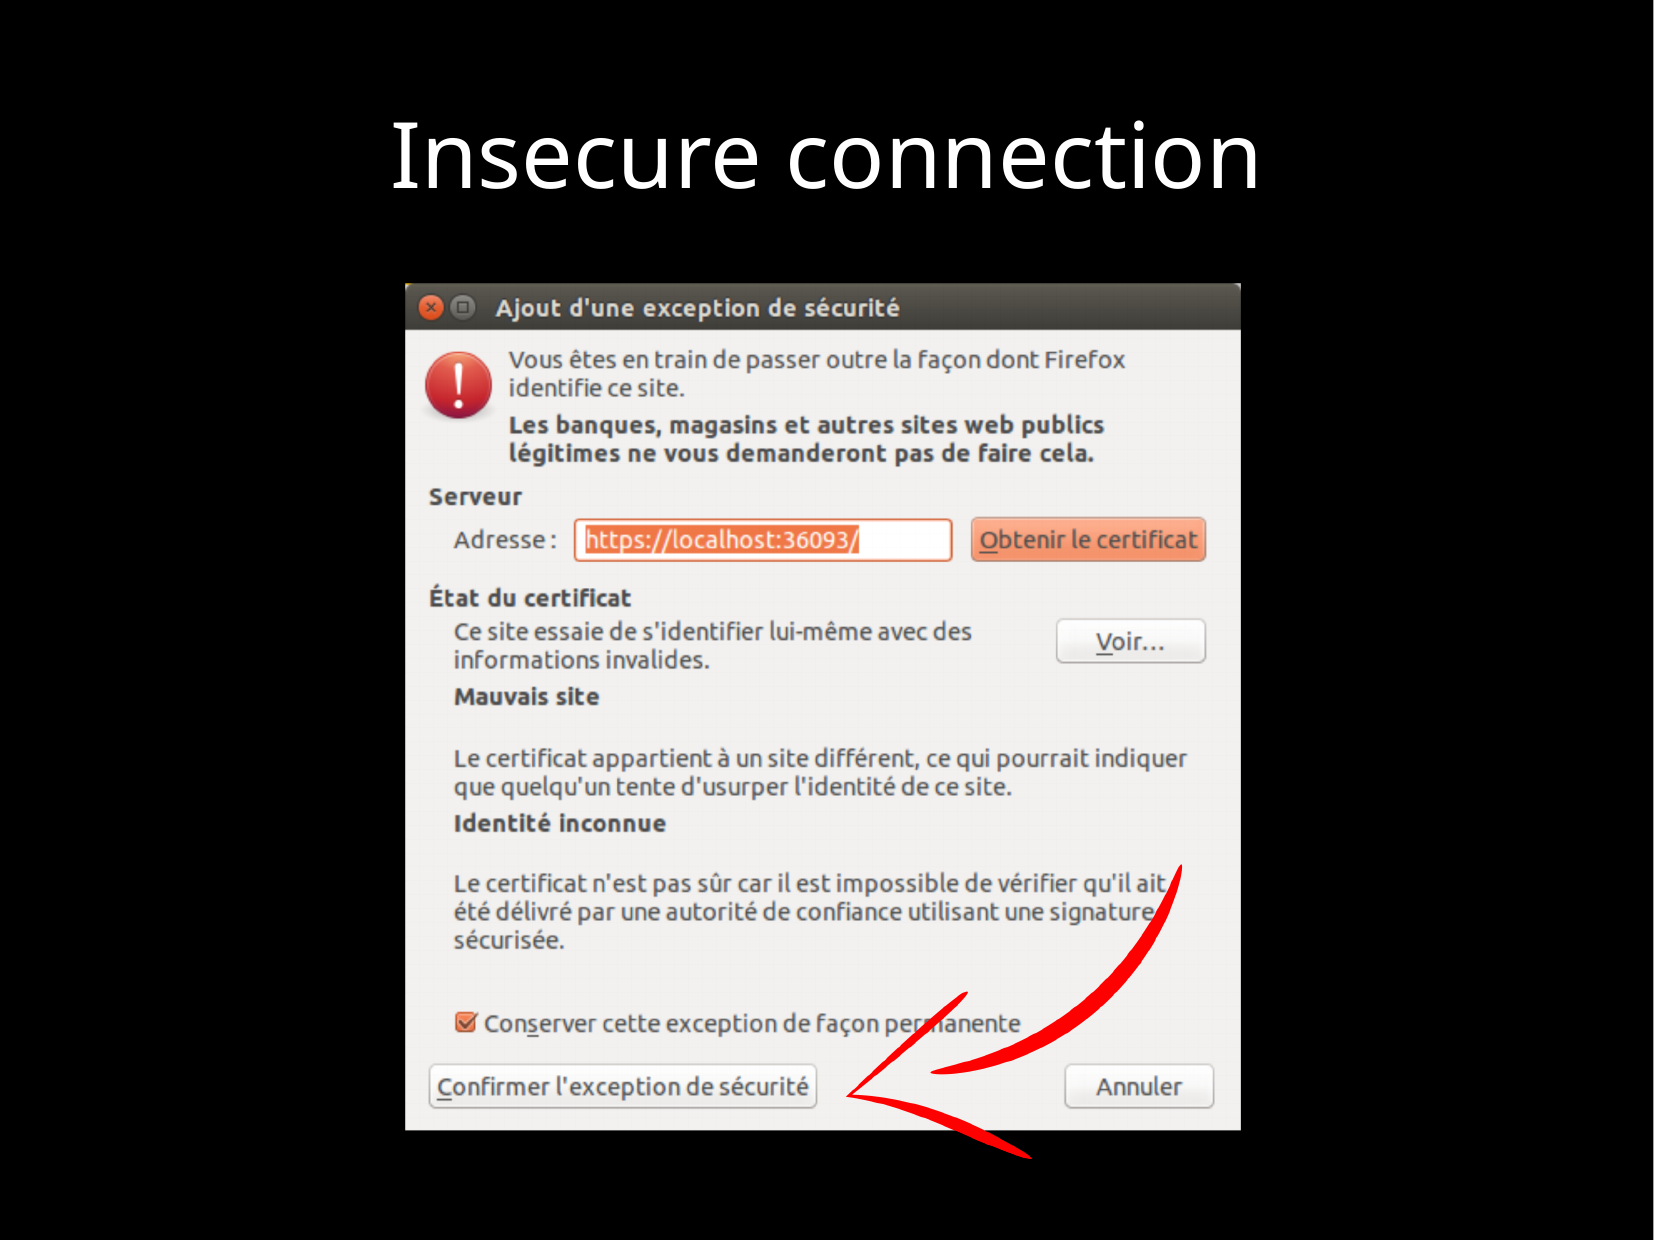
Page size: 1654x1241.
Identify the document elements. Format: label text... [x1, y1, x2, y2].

title Insecure connection [82, 49, 1571, 257]
picture [405, 283, 1241, 1159]
